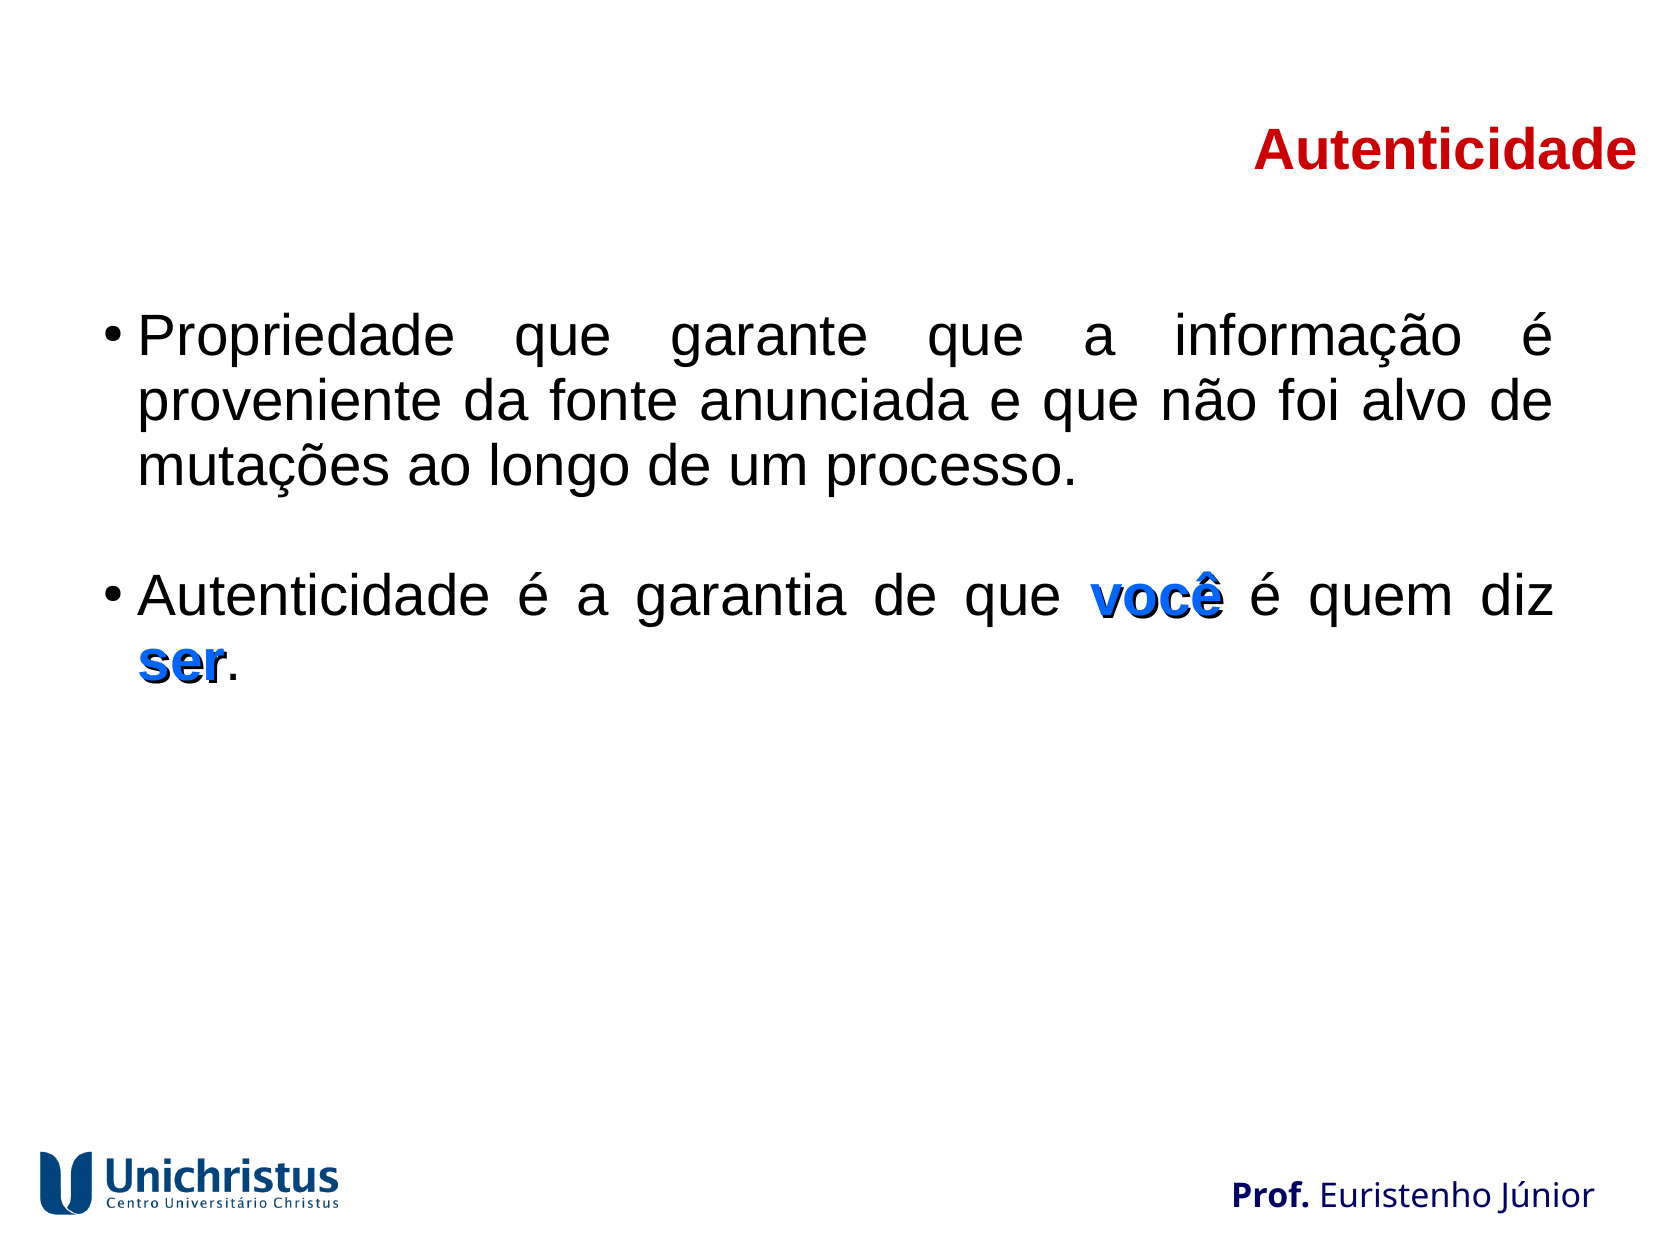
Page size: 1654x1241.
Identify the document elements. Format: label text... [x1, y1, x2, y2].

text_box Propriedade que garante que a informação é proveniente da fonte anunciada e que não foi alvo de mutações ao longo de um processo. Autenticidade é a garantia de que você é quem diz ser. [52, 295, 1571, 790]
text_box Prof. Euristenho Júnior [1216, 1163, 1654, 1224]
text_box Autenticidade [1238, 109, 1654, 190]
picture [35, 1148, 343, 1217]
